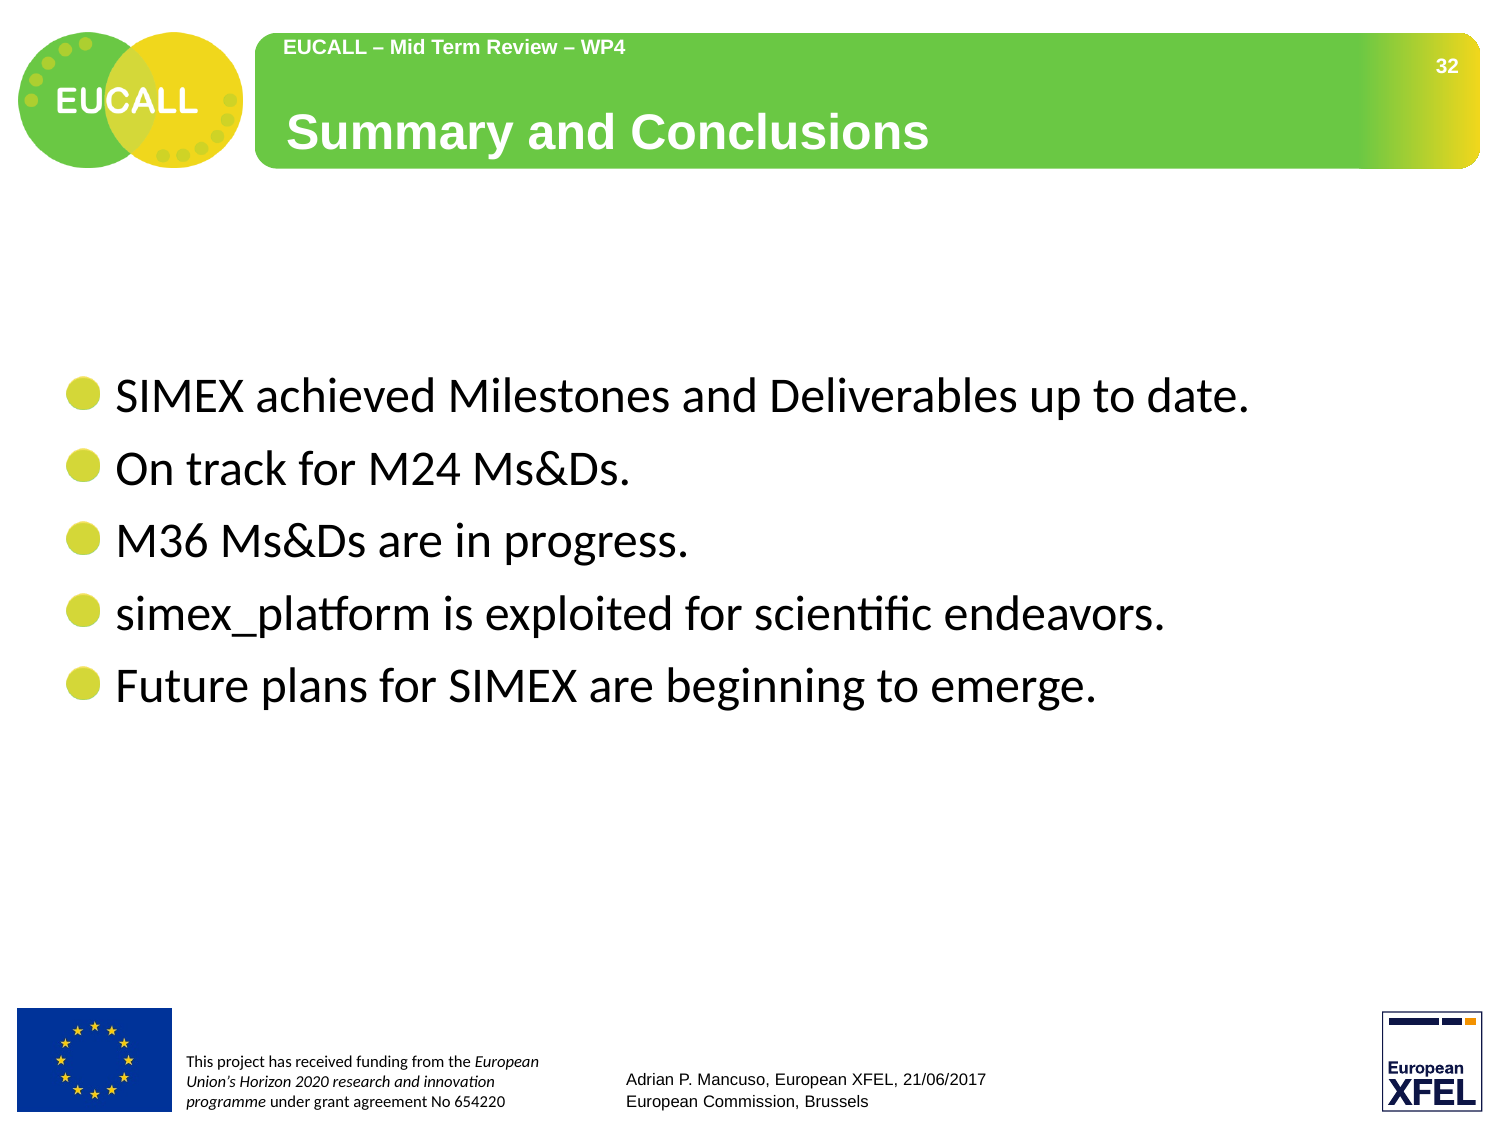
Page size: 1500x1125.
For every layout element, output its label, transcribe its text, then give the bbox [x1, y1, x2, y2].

text_box Summary and Conclusions [274, 98, 1469, 160]
text_box SIMEX achieved Milestones and Deliverables up to date. On track for M24 Ms&Ds. M36 Ms&Ds are in progress. simex_platform is exploited for scientific endeavors. Future plans for SIMEX are beginning to emerge. [66, 362, 1375, 886]
picture [66, 376, 100, 410]
picture [66, 448, 100, 482]
picture [66, 666, 100, 700]
picture [17, 1008, 172, 1112]
picture [18, 32, 243, 168]
picture [66, 521, 100, 555]
picture [66, 593, 100, 627]
